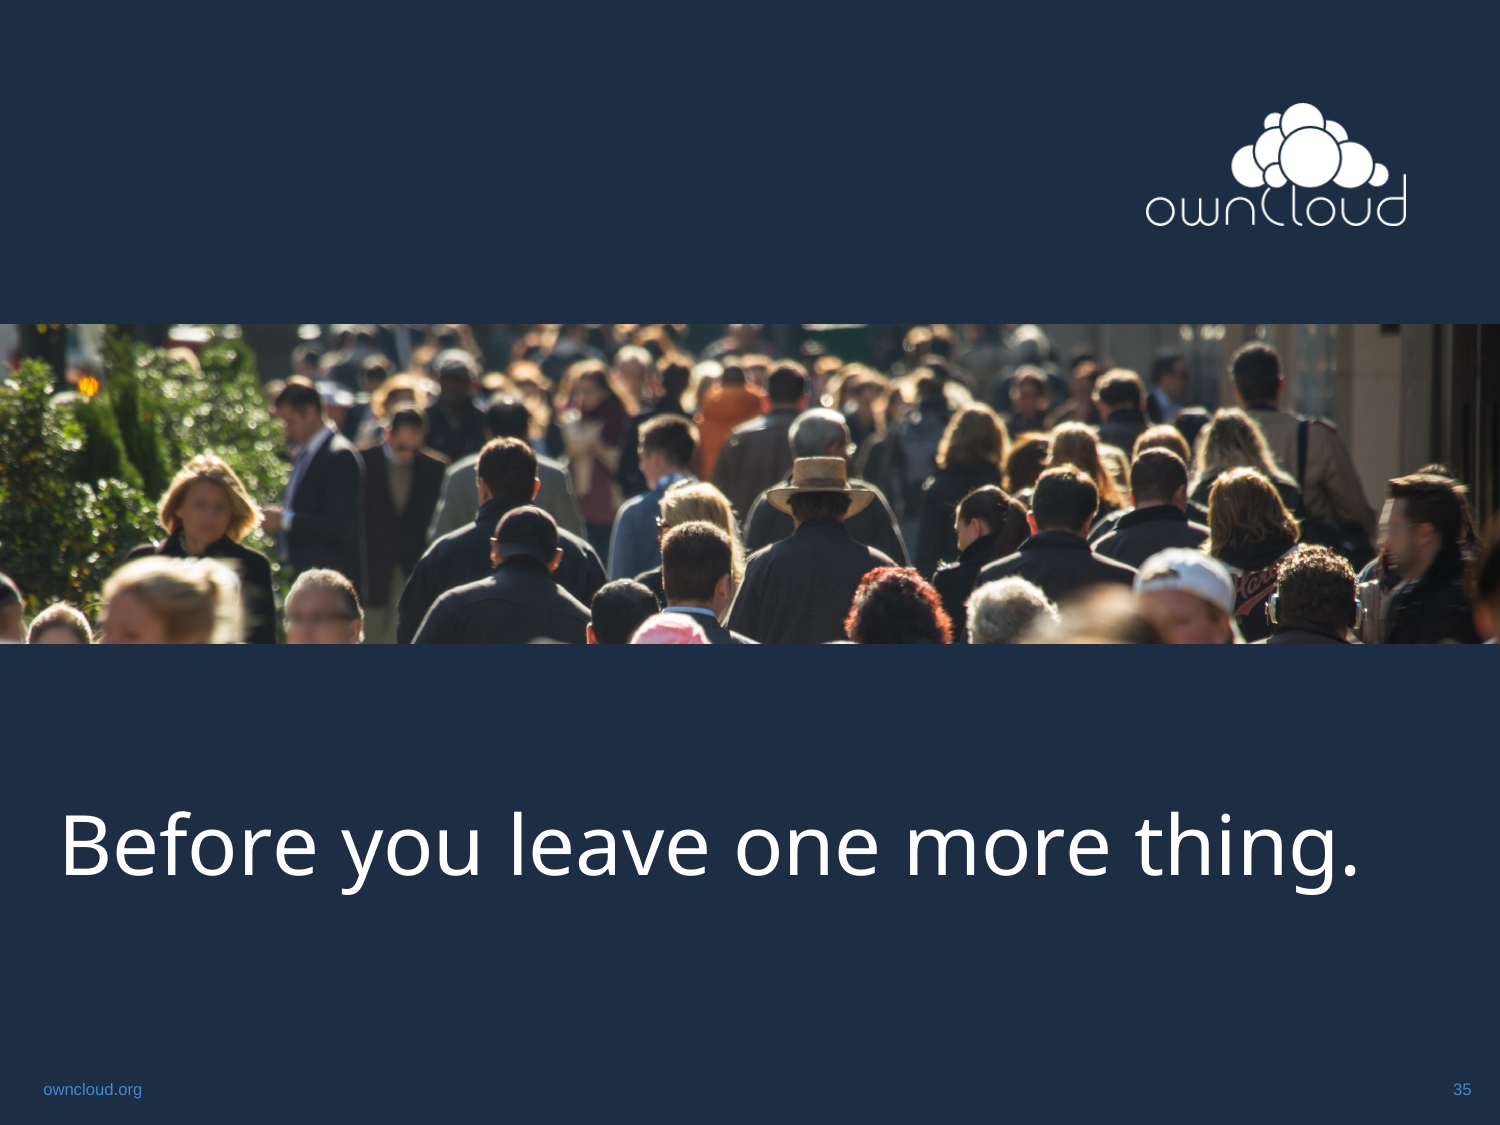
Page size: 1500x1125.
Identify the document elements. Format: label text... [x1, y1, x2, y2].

title Before you leave one more thing. [58, 751, 1427, 945]
picture [1146, 103, 1406, 226]
picture [0, 324, 1500, 644]
